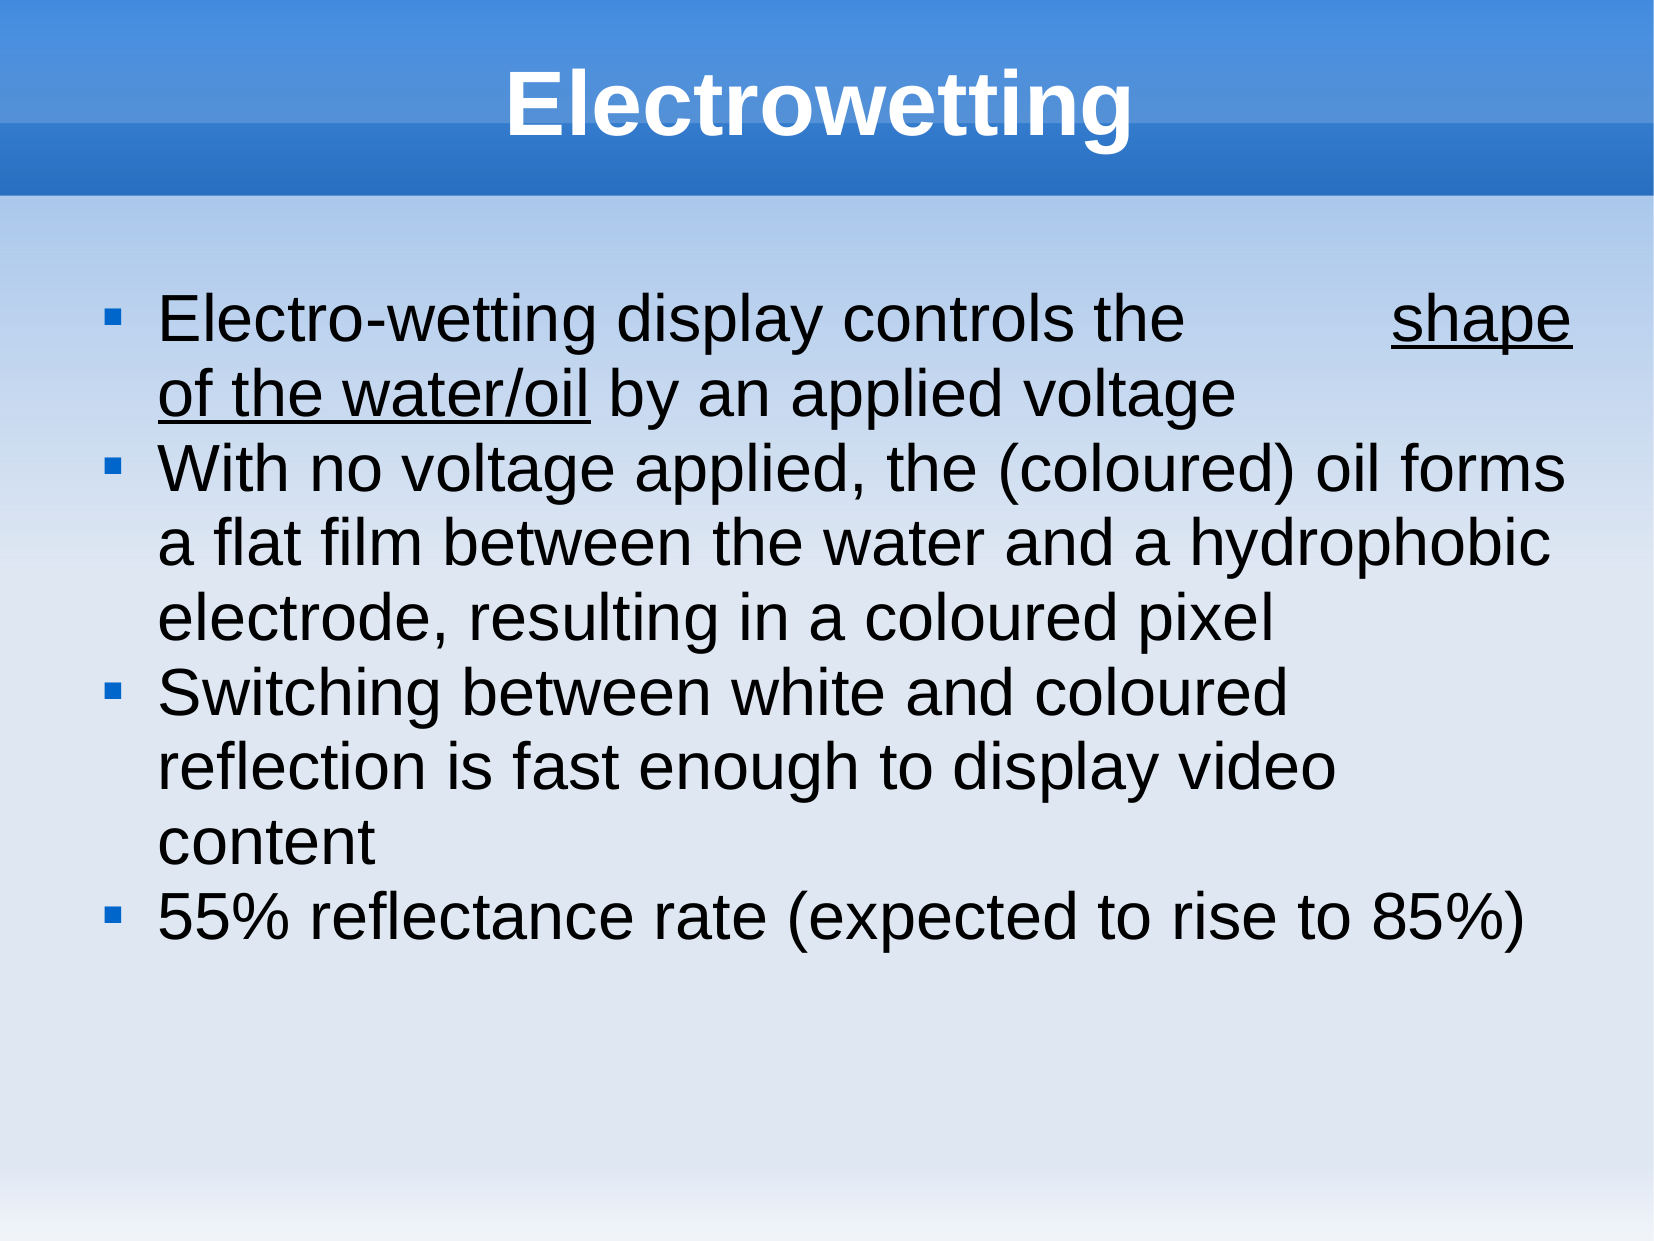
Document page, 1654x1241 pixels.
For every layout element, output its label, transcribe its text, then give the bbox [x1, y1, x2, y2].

title Electrowetting [76, 7, 1565, 200]
picture [0, 0, 1654, 1241]
list Electro-wetting display controls the shape of the water/oil by an applied voltage With no voltage applied, the (coloured) oil forms a flat film between the water and a hydrophobic electrode, resulting in a coloured pixel Switching between white and coloured reflection is fast enough to display video content 55% reflectance rate (expected to rise to 85%) [86, 280, 1576, 1085]
